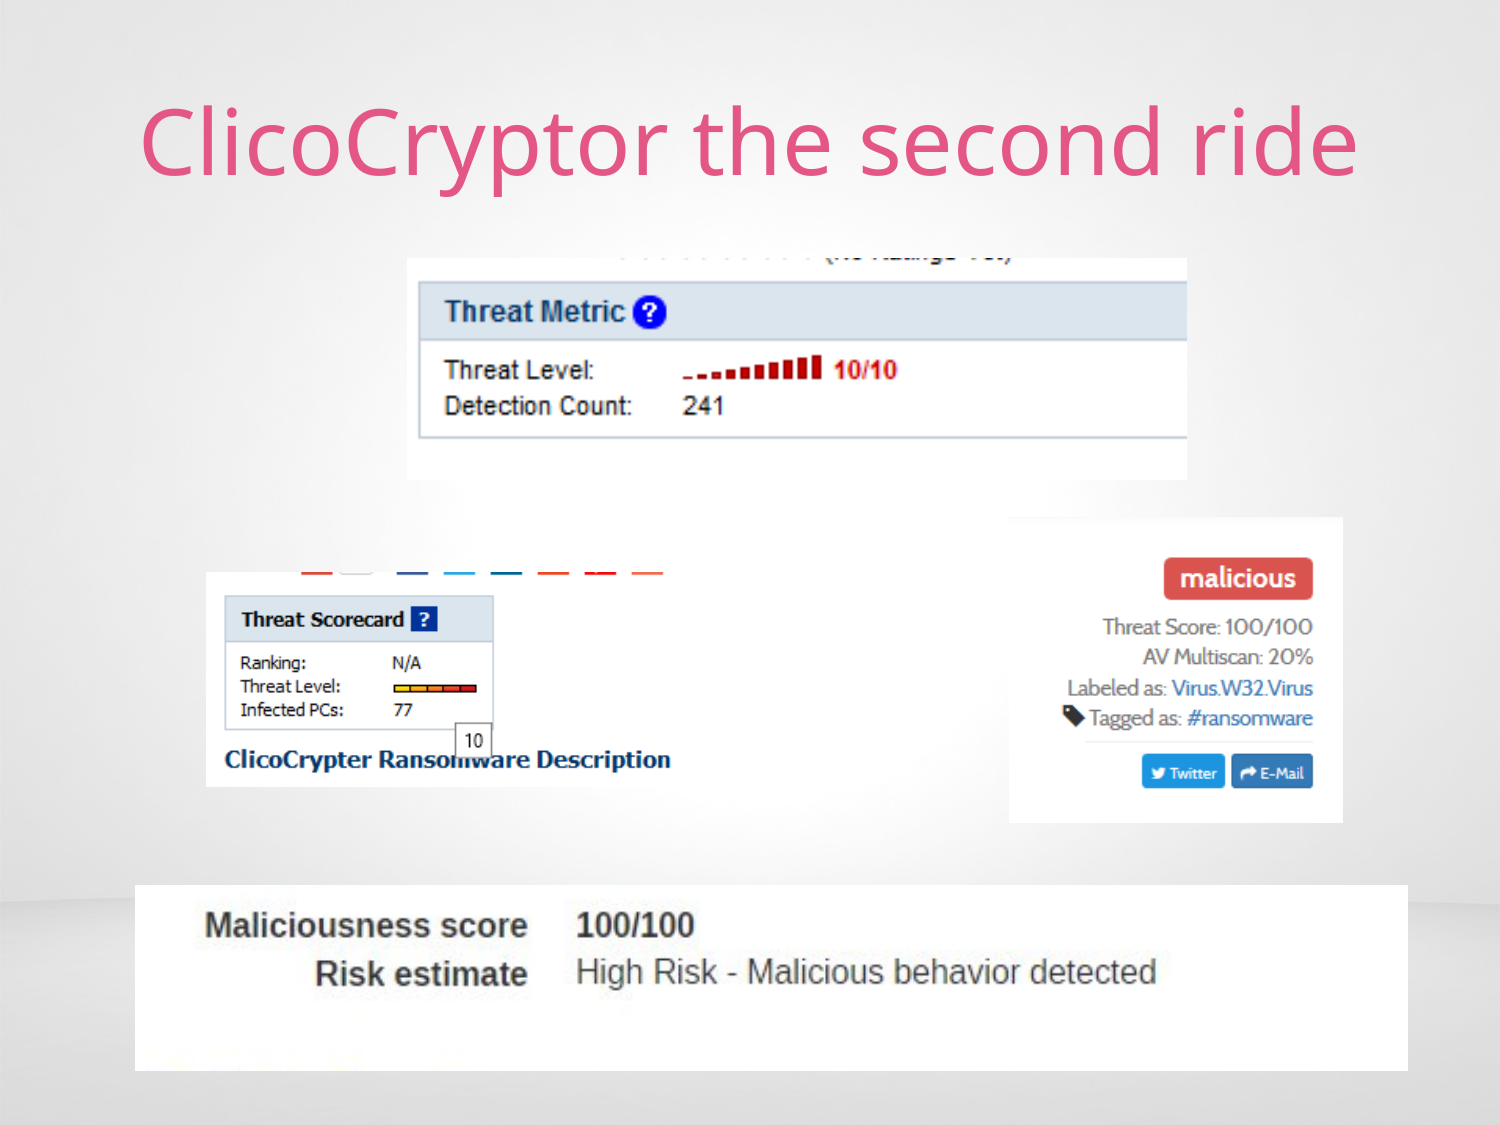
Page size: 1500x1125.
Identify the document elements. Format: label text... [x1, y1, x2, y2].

title ClicoCryptor the second ride [75, 45, 1425, 233]
picture [0, 0, 1500, 1125]
